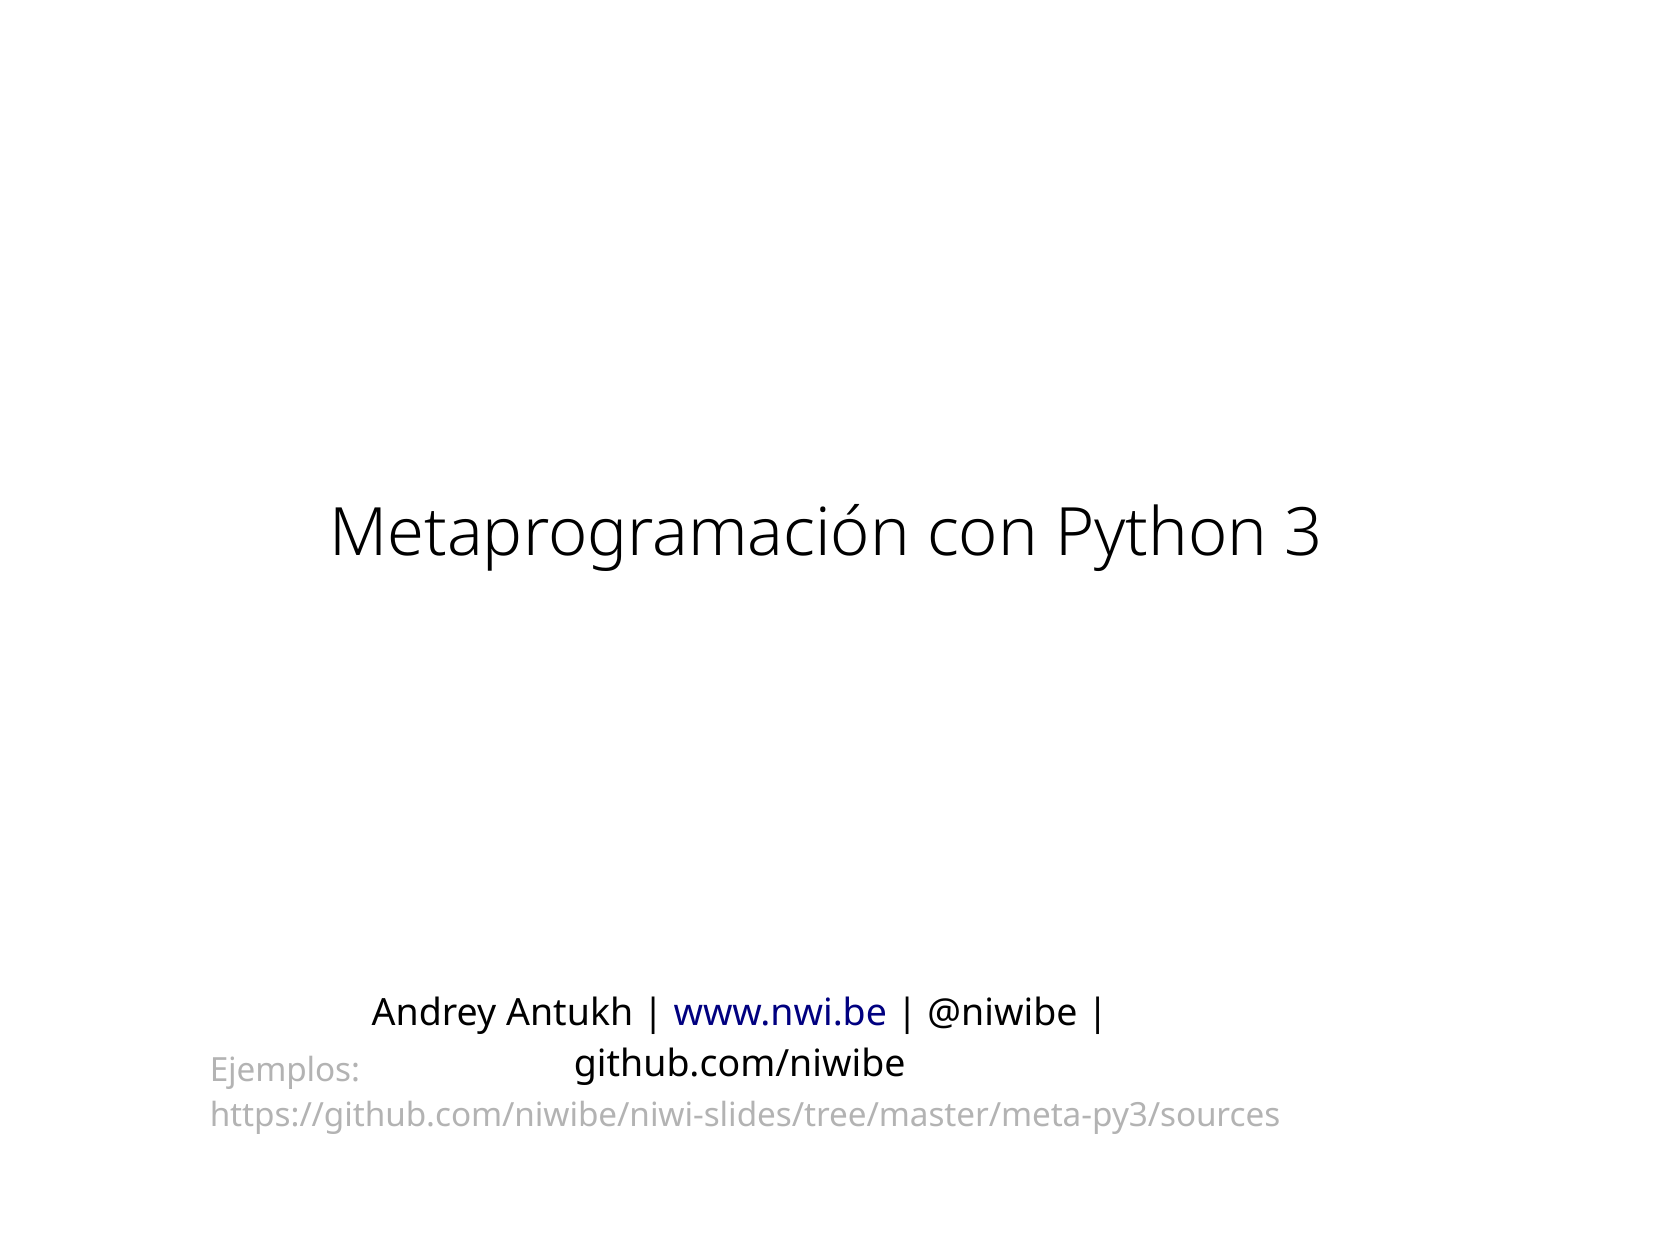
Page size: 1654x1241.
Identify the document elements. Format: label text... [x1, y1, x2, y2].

text_box Andrey Antukh | www.nwi.be | @niwibe | github.com/niwibe [356, 978, 1336, 1038]
subtitle Metaprogramación con Python 3 [82, 49, 1571, 1010]
text_box Ejemplos: https://github.com/niwibe/niwi-slides/tree/master/meta-py3/sources [195, 1038, 1456, 1096]
